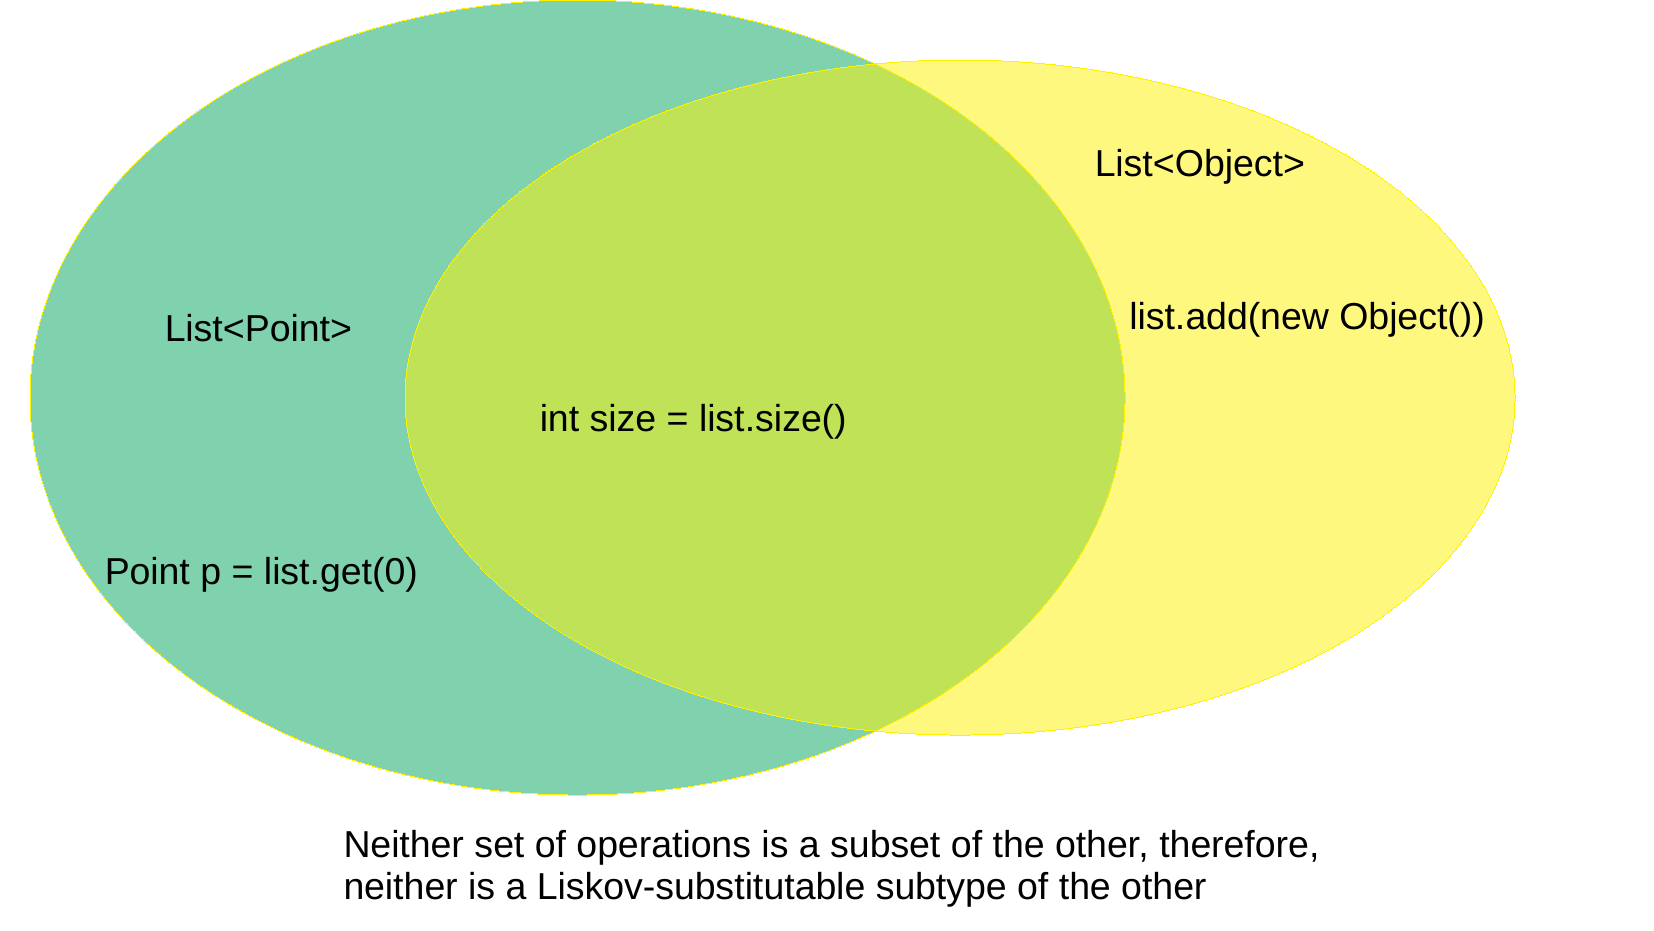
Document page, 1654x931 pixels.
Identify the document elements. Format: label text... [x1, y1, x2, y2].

text_box Neither set of operations is a subset of the other, therefore, neither is a Liskov-substitutable subtype of the other [328, 816, 1336, 916]
text_box int size = list.size() [525, 390, 862, 447]
text_box List<Object> [1080, 135, 1321, 192]
text_box Point p = list.get(0) [90, 543, 434, 601]
text_box List<Point> [150, 300, 368, 357]
text_box [30, 0, 1516, 796]
text_box list.add(new Object()) [1114, 288, 1501, 346]
